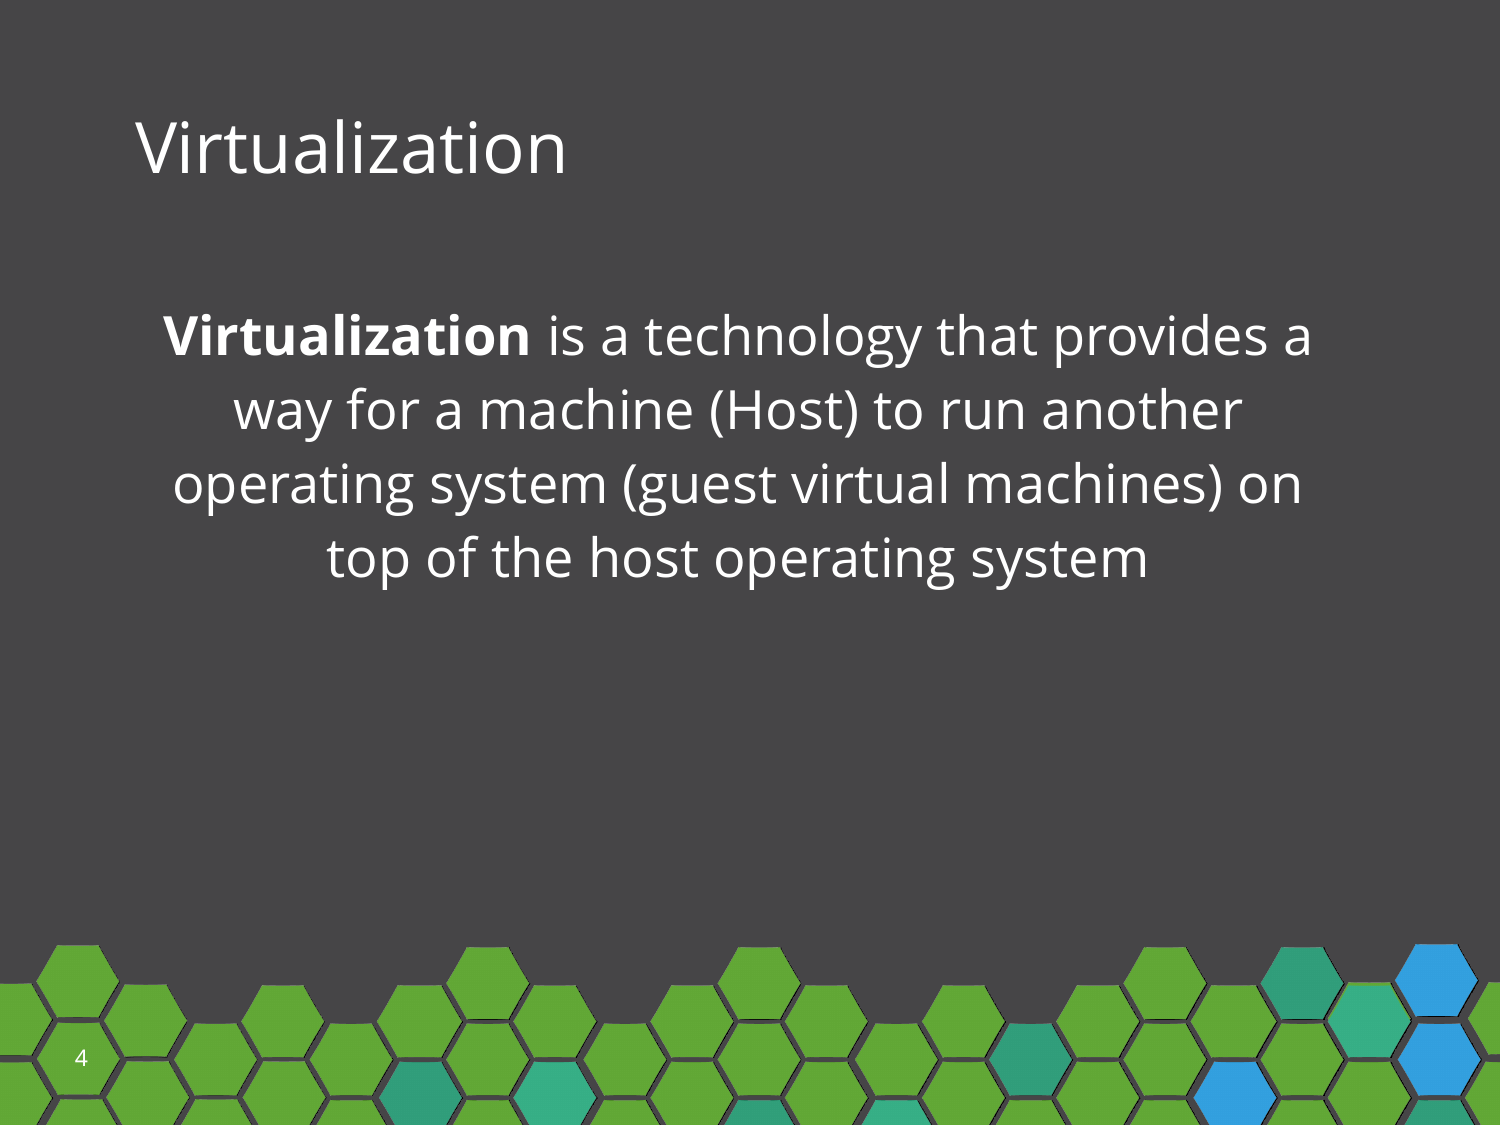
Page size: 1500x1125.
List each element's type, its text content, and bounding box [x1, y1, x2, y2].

list Virtualization is a technology that provides a way for a machine (Host) to run another operating system (guest virtual machines) on top of the host operating system [135, 297, 1372, 951]
title Virtualization [135, 65, 1372, 228]
picture [0, 944, 1500, 1125]
